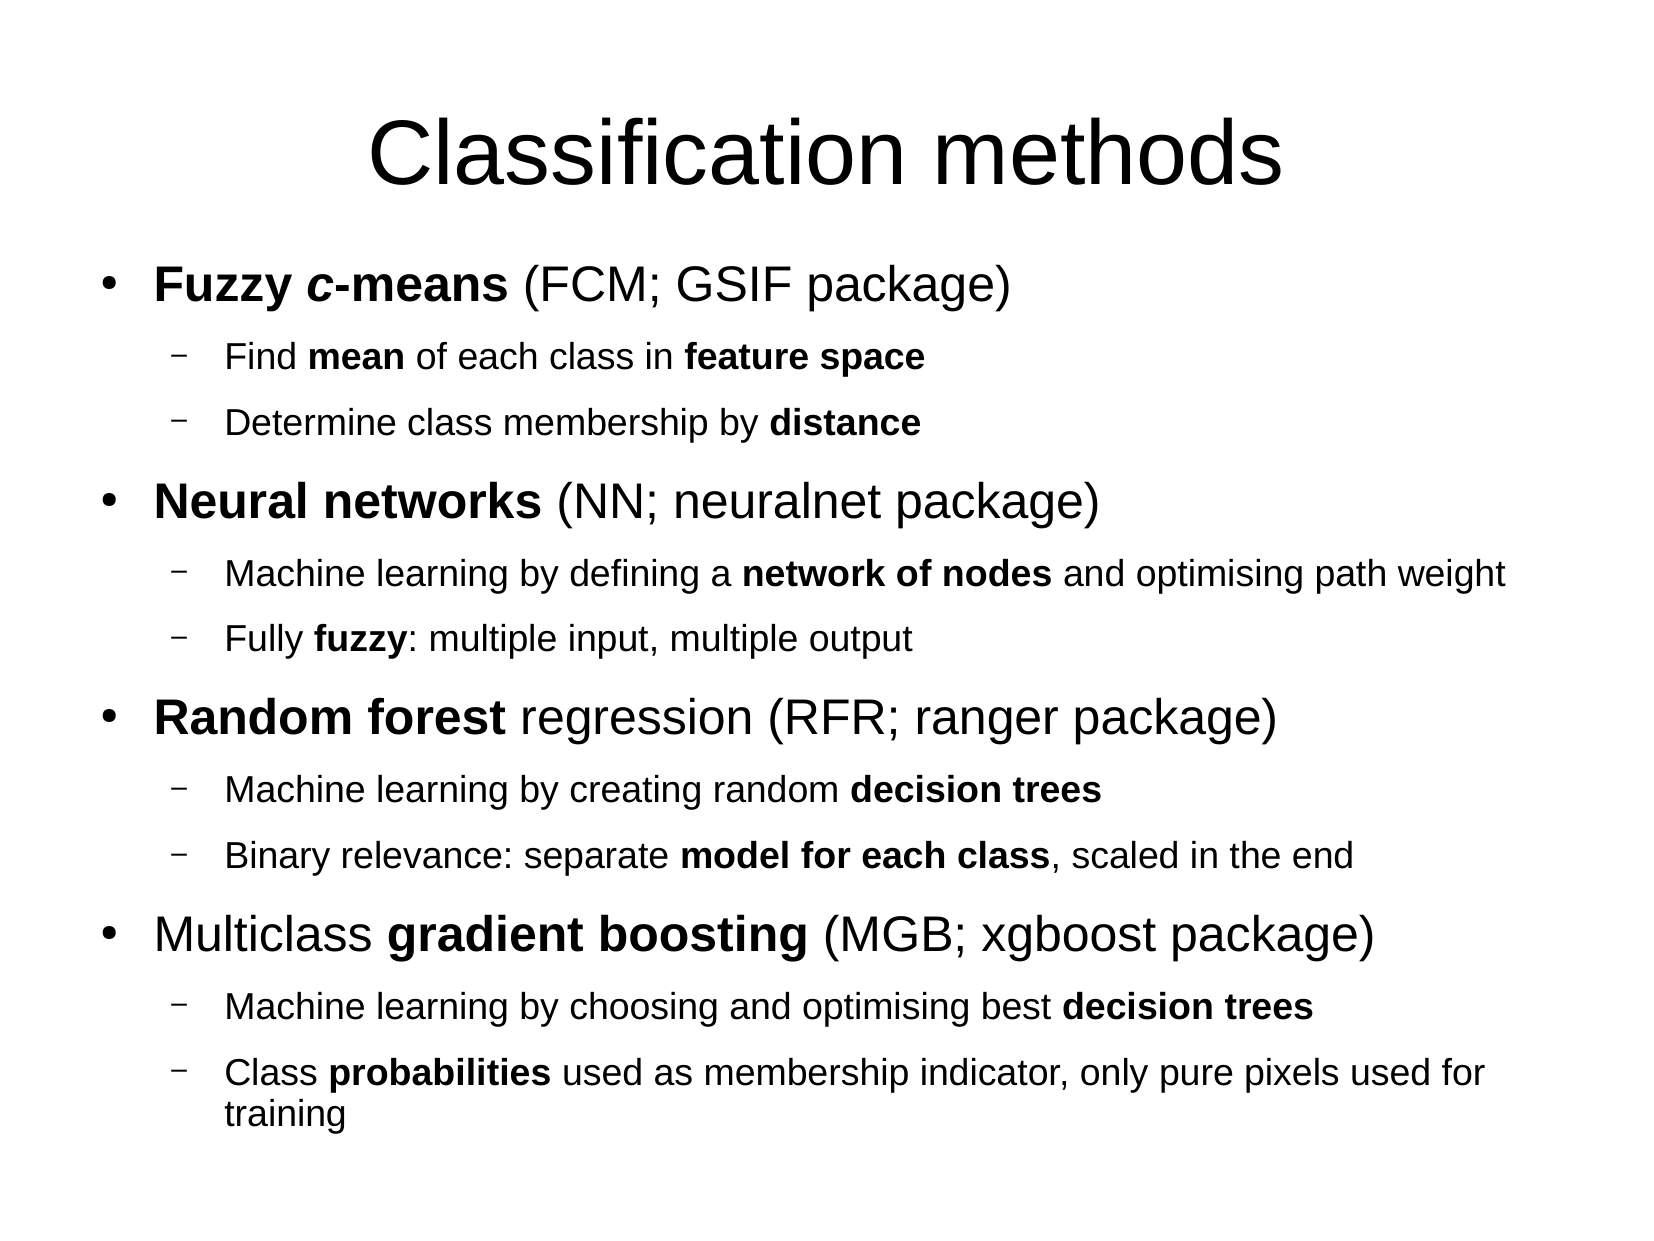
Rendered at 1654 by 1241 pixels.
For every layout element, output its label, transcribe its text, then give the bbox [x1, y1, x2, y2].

list Fuzzy c-means (FCM; GSIF package) Find mean of each class in feature space Determine class membership by distance Neural networks (NN; neuralnet package) Machine learning by defining a network of nodes and optimising path weight Fully fuzzy: multiple input, multiple output Random forest regression (RFR; ranger package) Machine learning by creating random decision trees Binary relevance: separate model for each class, scaled in the end Multiclass gradient boosting (MGB; xgboost package) Machine learning by choosing and optimising best decision trees Class probabilities used as membership indicator, only pure pixels used for training [82, 256, 1571, 976]
title Classification methods [82, 49, 1571, 256]
